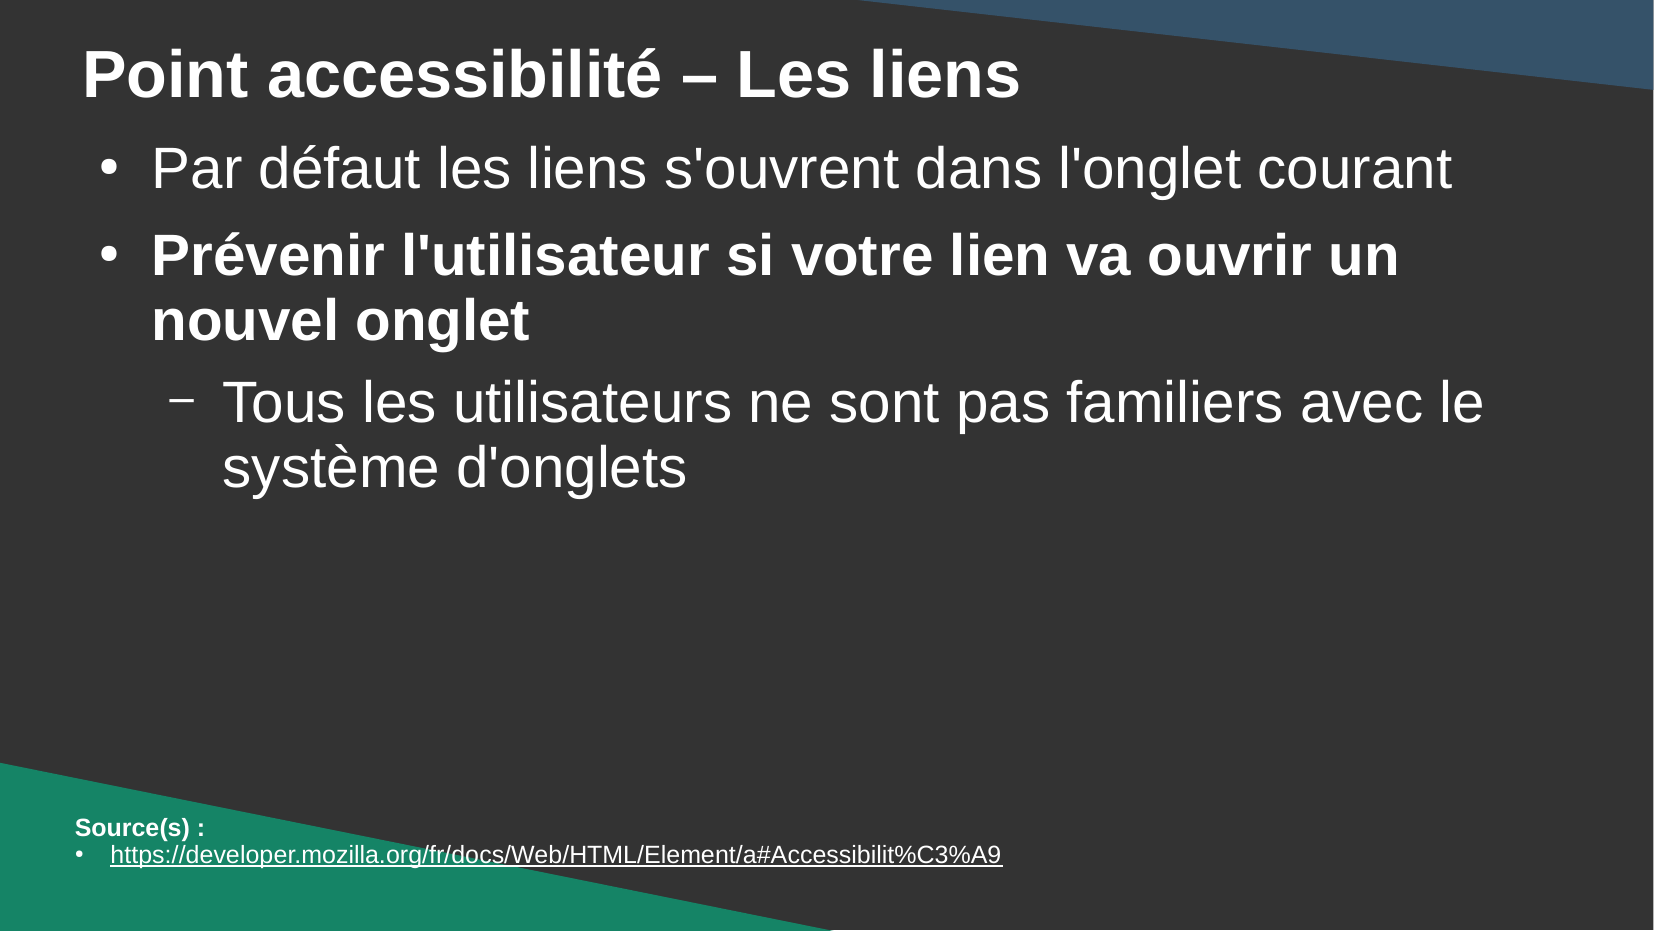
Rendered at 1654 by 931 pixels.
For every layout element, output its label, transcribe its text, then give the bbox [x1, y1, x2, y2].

list Par défaut les liens s'ouvrent dans l'onglet courant Prévenir l'utilisateur si votre lien va ouvrir un nouvel onglet Tous les utilisateurs ne sont pas familiers avec le système d'onglets [80, 135, 1605, 579]
text_box [857, 0, 1654, 90]
title Point accessibilité – Les liens [82, 37, 1571, 122]
text_box [0, 762, 210, 931]
text_box Source(s) : https://developer.mozilla.org/fr/docs/Web/HTML/Element/a#Accessibilit%C3%A9 [60, 805, 1546, 931]
